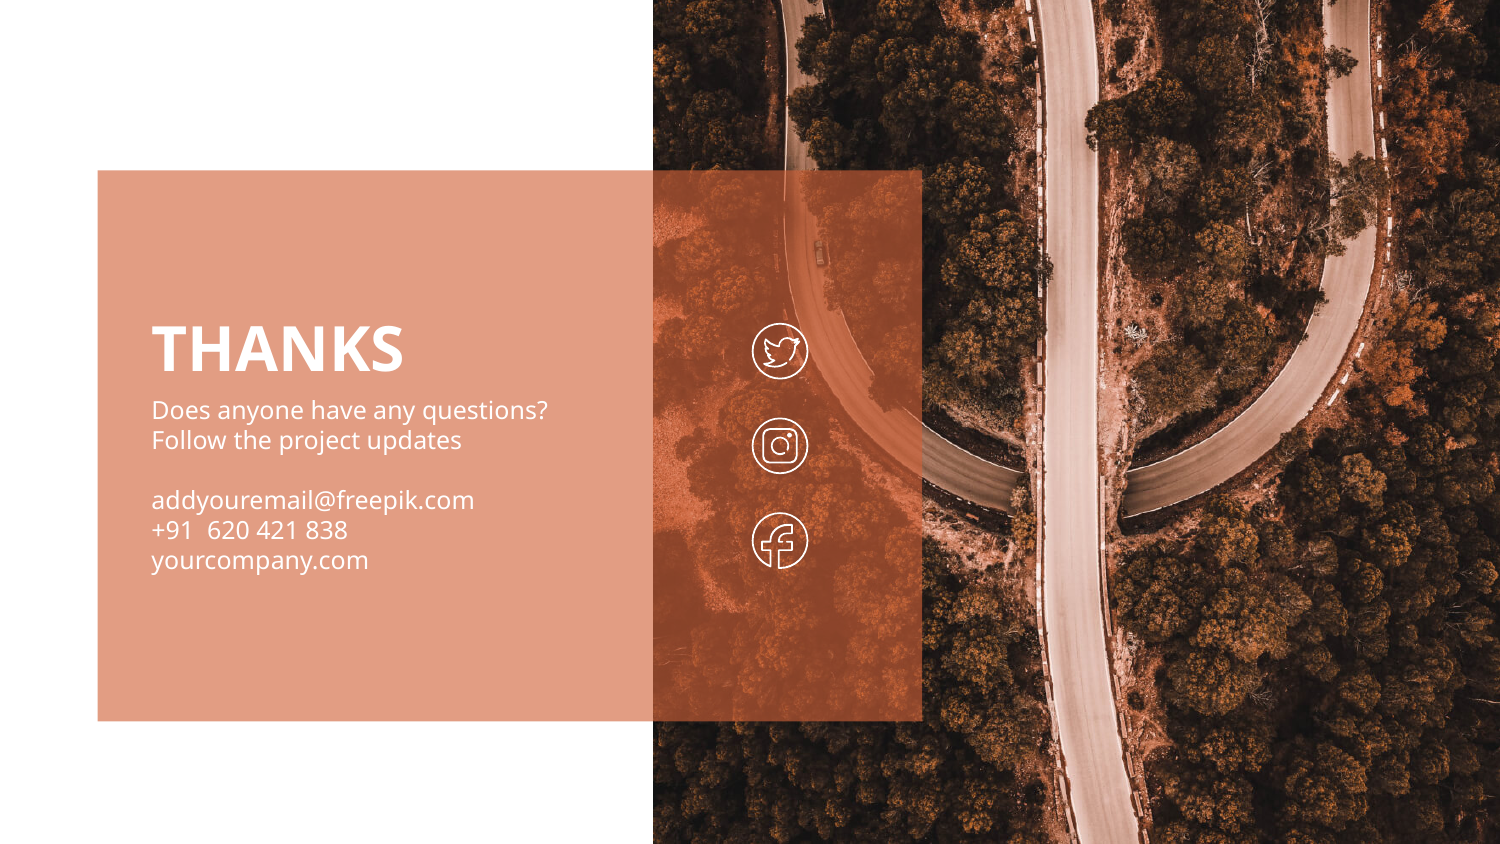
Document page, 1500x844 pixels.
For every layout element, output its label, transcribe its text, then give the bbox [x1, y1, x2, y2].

text_box [97, 170, 923, 722]
picture [653, 0, 1500, 844]
subtitle Does anyone have any questions? Follow the project updates addyouremail@freepik.com +91 620 421 838 yourcompany.com [136, 379, 605, 673]
title THANKS [136, 61, 565, 399]
